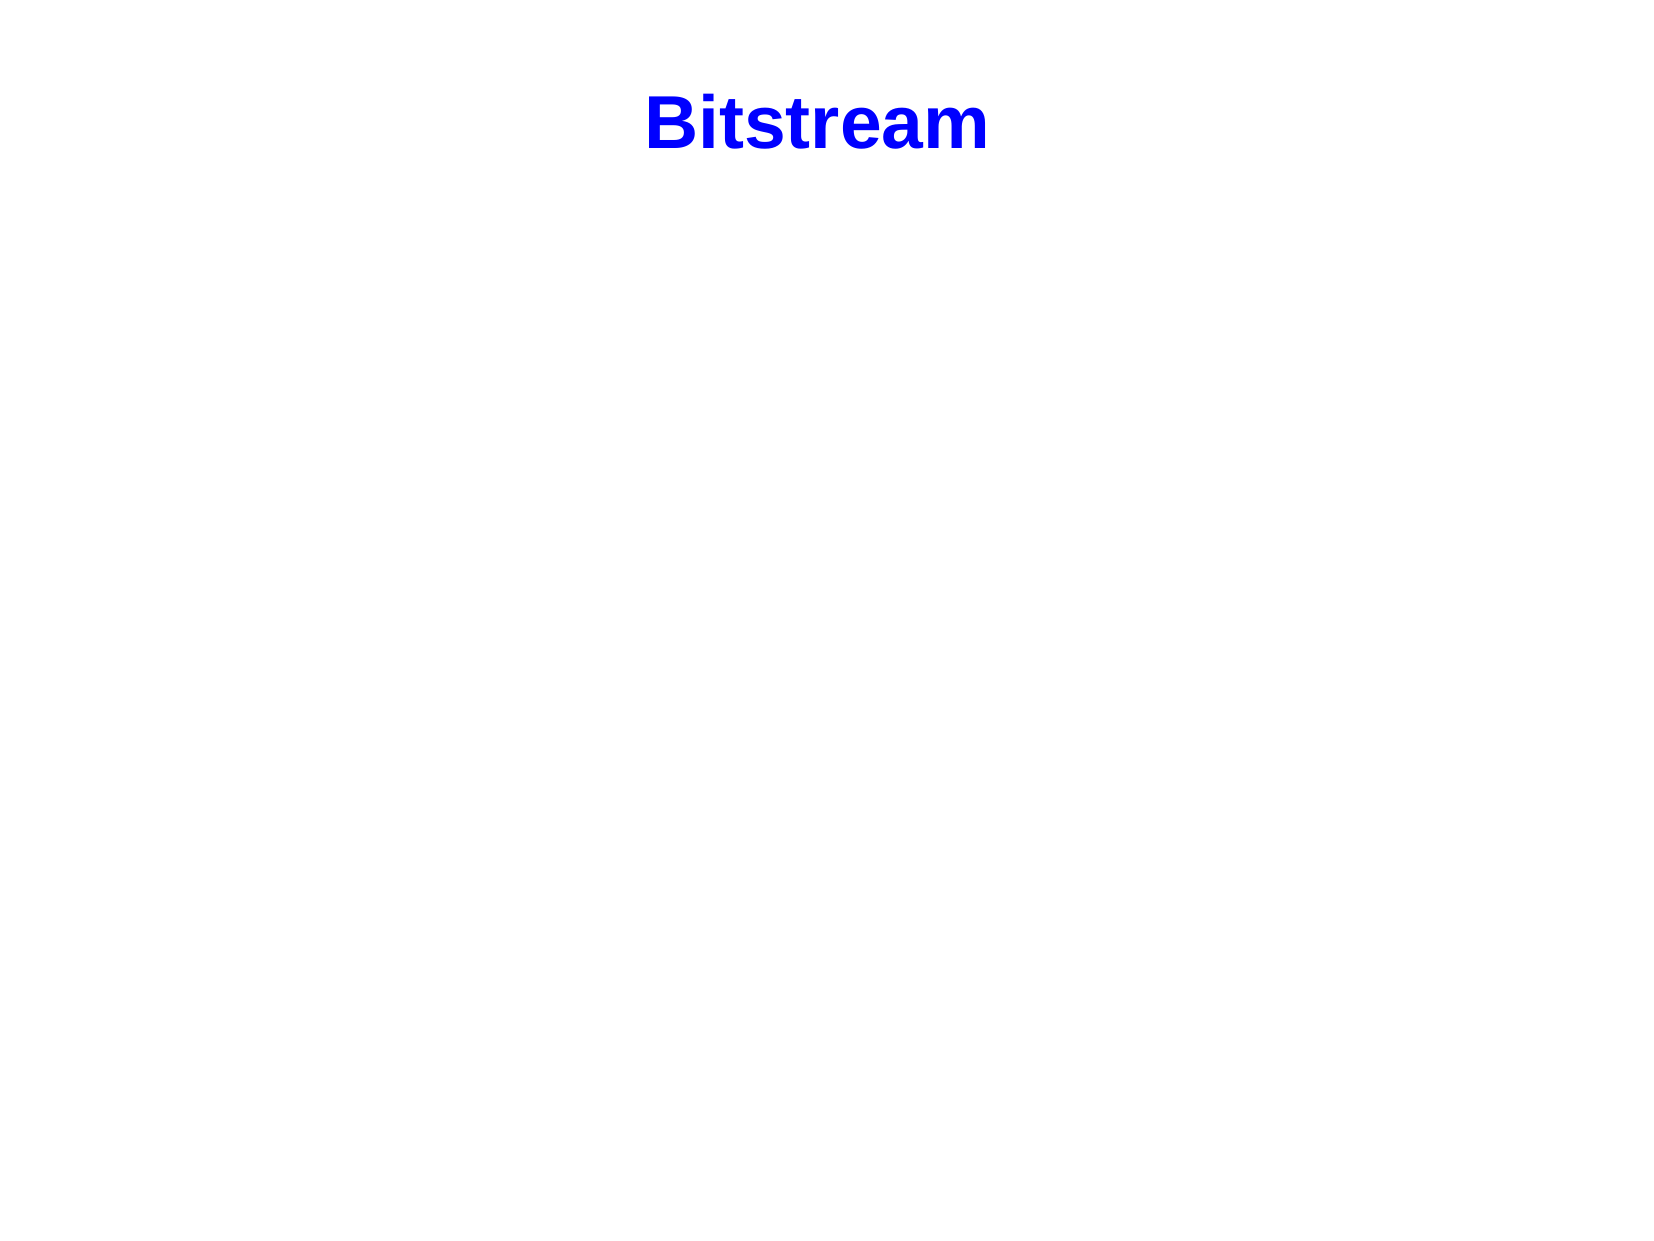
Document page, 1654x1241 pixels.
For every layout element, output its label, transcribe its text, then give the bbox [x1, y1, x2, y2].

text_box Bitstream [90, 73, 1546, 257]
